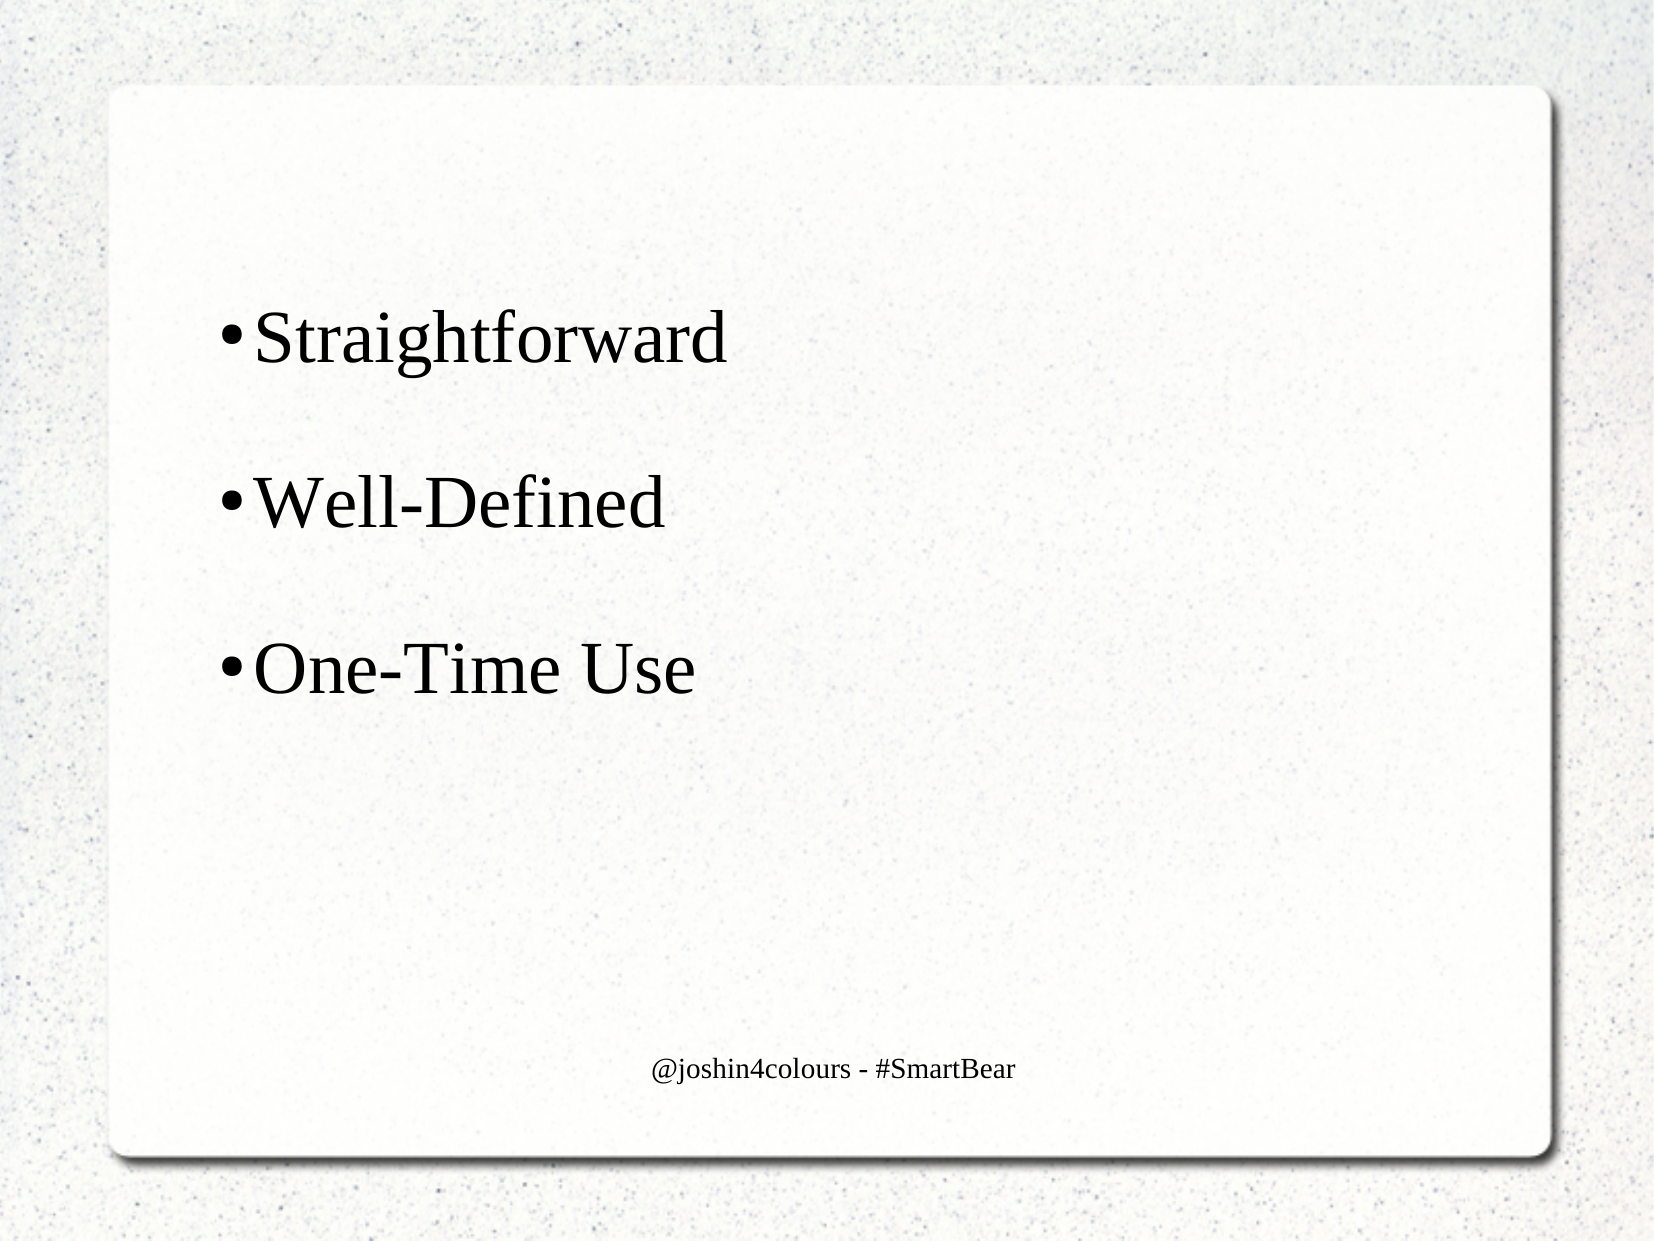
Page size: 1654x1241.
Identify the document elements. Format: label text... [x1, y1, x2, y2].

picture [0, 0, 1654, 1241]
subtitle Straightforward Well-Defined One-Time Use [147, 295, 1506, 945]
